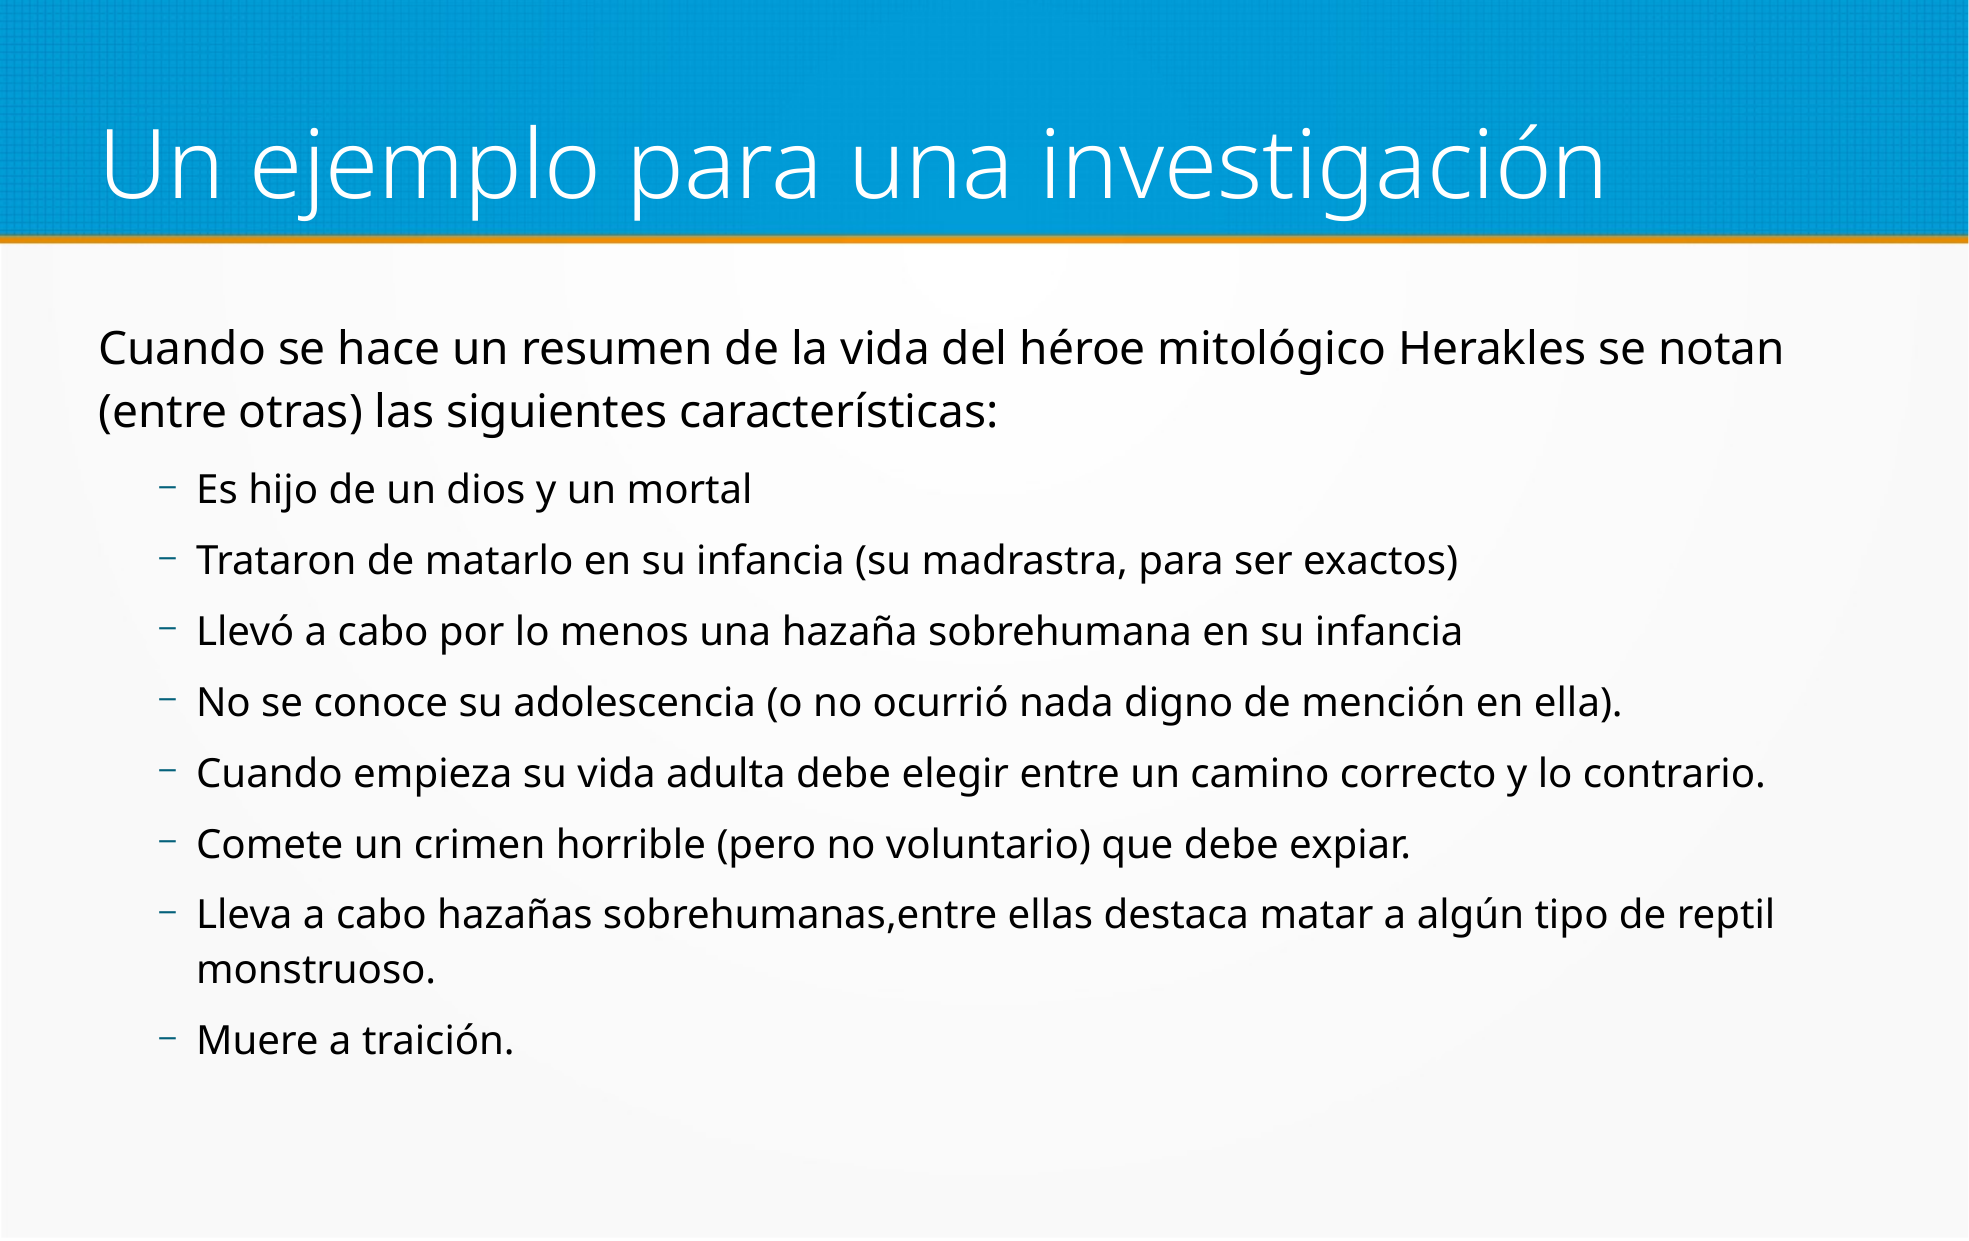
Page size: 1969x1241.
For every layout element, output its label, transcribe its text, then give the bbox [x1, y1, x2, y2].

title Un ejemplo para una investigación [98, 19, 1870, 227]
picture [0, 233, 1969, 1241]
list Cuando se hace un resumen de la vida del héroe mitológico Herakles se notan (entre otras) las siguientes características: Es hijo de un dios y un mortal Trataron de matarlo en su infancia (su madrastra, para ser exactos) Llevó a cabo por lo menos una hazaña sobrehumana en su infancia No se conoce su adolescencia (o no ocurrió nada digno de mención en ella). Cuando empieza su vida adulta debe elegir entre un camino correcto y lo contrario. Comete un crimen horrible (pero no voluntario) que debe expiar. Lleva a cabo hazañas sobrehumanas,entre ellas destaca matar a algún tipo de reptil monstruoso. Muere a traición. [98, 315, 1861, 1081]
